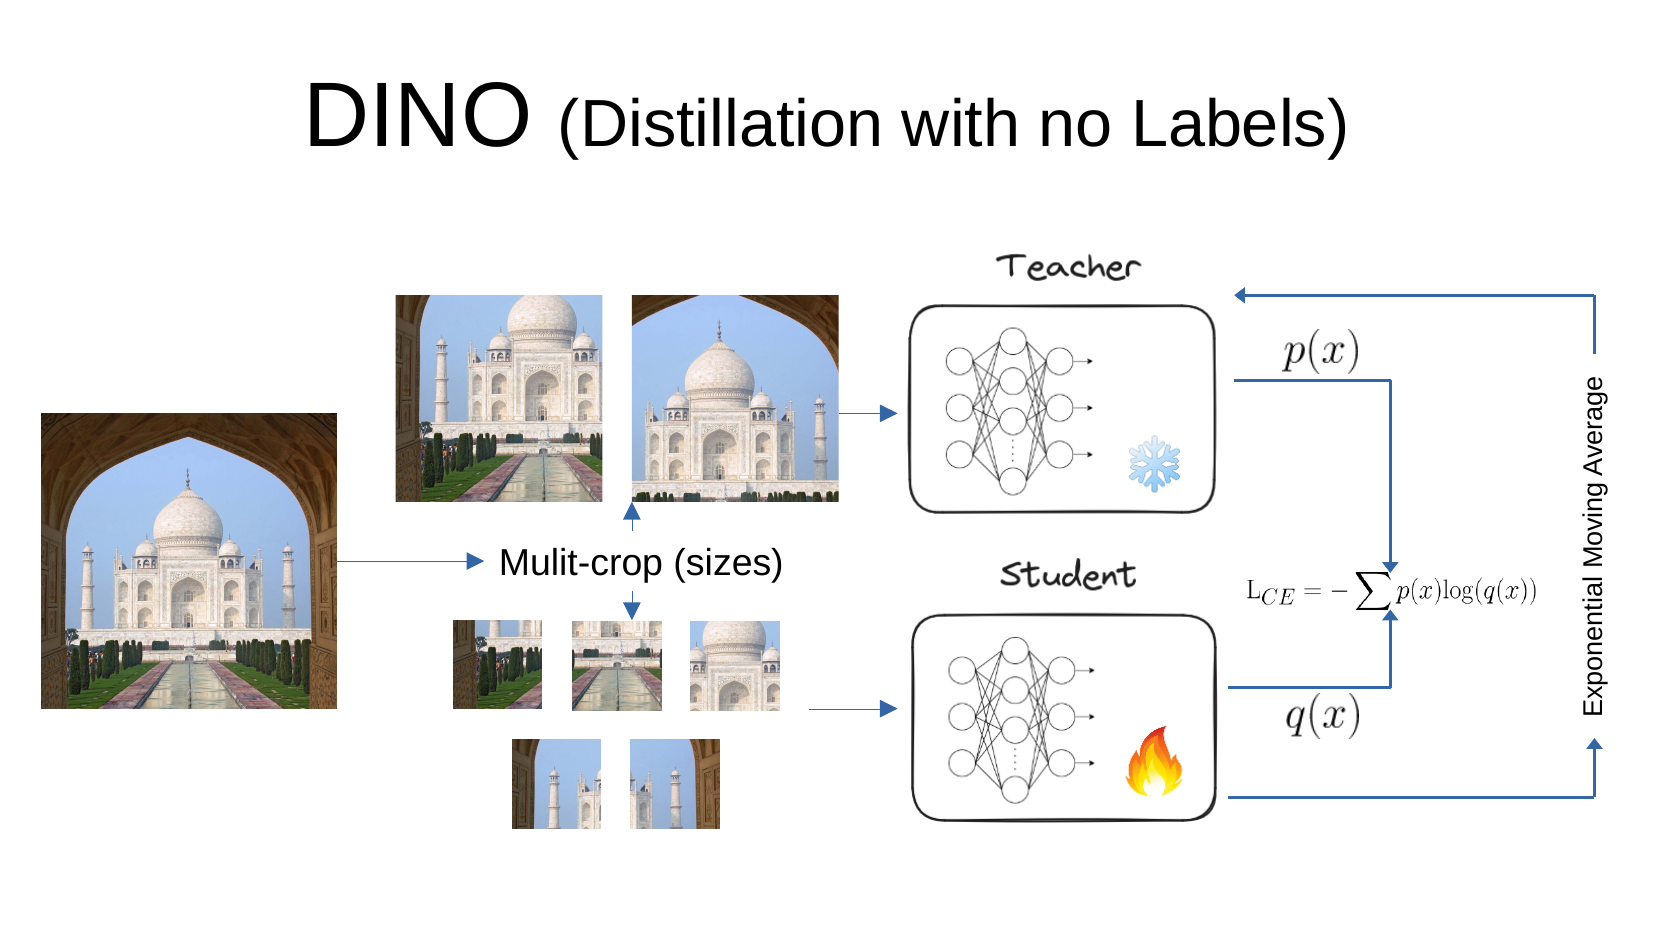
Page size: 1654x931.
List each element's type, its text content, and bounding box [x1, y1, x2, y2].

picture [630, 739, 720, 829]
title DINO (Distillation with no Labels) [82, 37, 1571, 193]
picture [690, 621, 780, 711]
picture [1285, 693, 1359, 739]
picture [572, 621, 662, 711]
picture [896, 236, 1235, 525]
text_box Mulit-crop (sizes) [484, 533, 800, 591]
picture [903, 548, 1229, 827]
picture [395, 295, 603, 502]
picture [453, 620, 542, 709]
picture [631, 295, 839, 502]
picture [1245, 572, 1536, 610]
text_box Exponential Moving Average [1570, 348, 1630, 733]
picture [512, 739, 601, 829]
picture [41, 413, 337, 709]
picture [1282, 329, 1358, 374]
